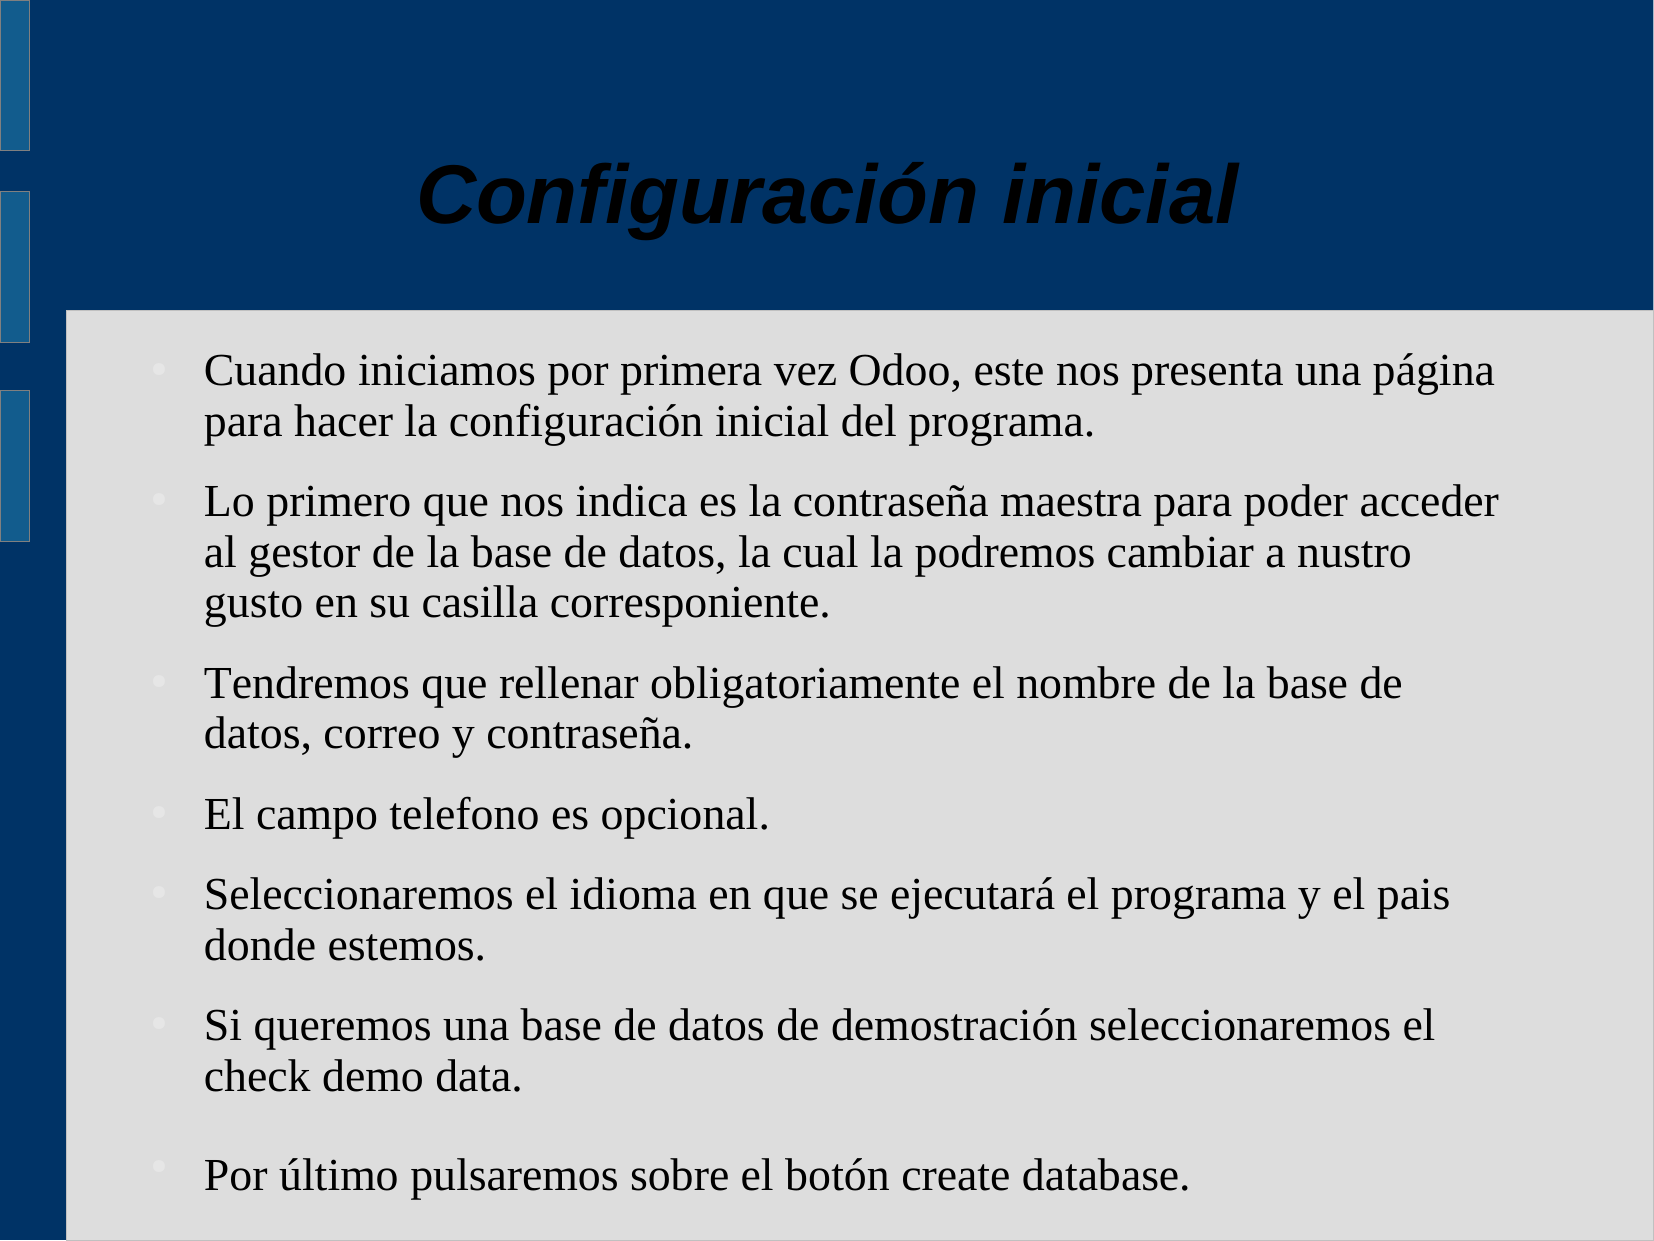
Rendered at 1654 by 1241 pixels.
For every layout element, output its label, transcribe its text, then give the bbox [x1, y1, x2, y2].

title Configuración inicial [121, 91, 1534, 299]
list Cuando iniciamos por primera vez Odoo, este nos presenta una página para hacer la configuración inicial del programa. Lo primero que nos indica es la contraseña maestra para poder acceder al gestor de la base de datos, la cual la podremos cambiar a nustro gusto en su casilla corresponiente. Tendremos que rellenar obligatoriamente el nombre de la base de datos, correo y contraseña. El campo telefono es opcional. Seleccionaremos el idioma en que se ejecutará el programa y el pais donde estemos. Si queremos una base de datos de demostración seleccionaremos el check demo data. Por último pulsaremos sobre el botón create database. [133, 344, 1522, 1209]
